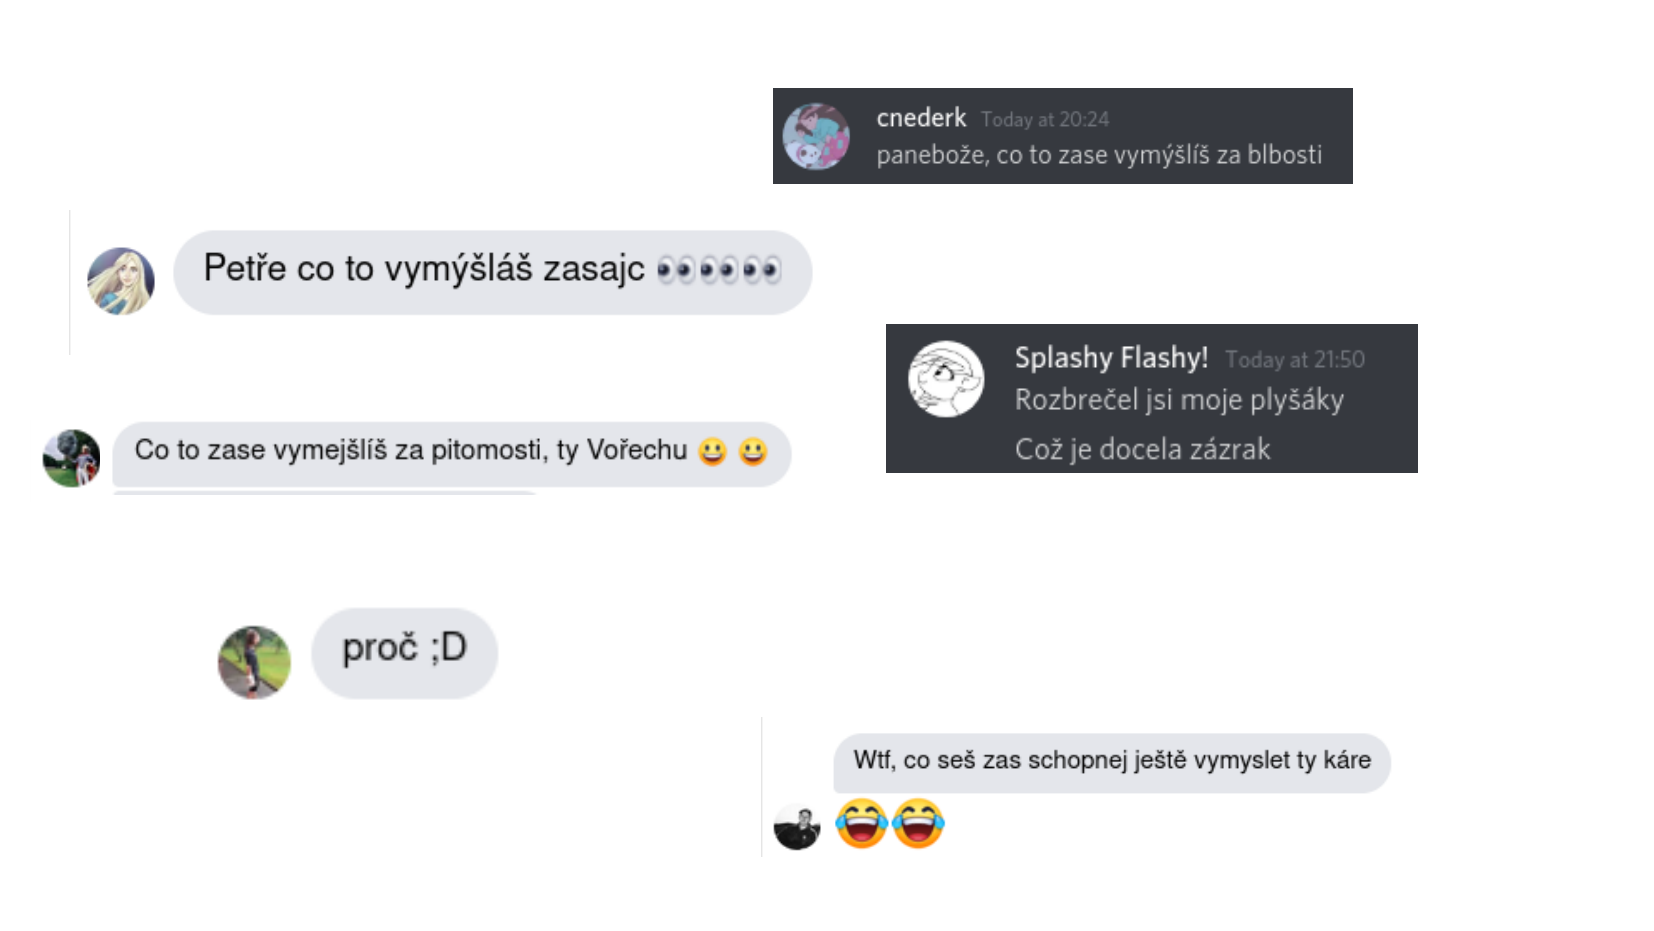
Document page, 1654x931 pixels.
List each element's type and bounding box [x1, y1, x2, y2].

picture [29, 413, 805, 502]
picture [206, 588, 543, 739]
picture [761, 717, 1418, 857]
picture [773, 88, 1353, 184]
picture [69, 210, 837, 355]
picture [886, 324, 1418, 473]
